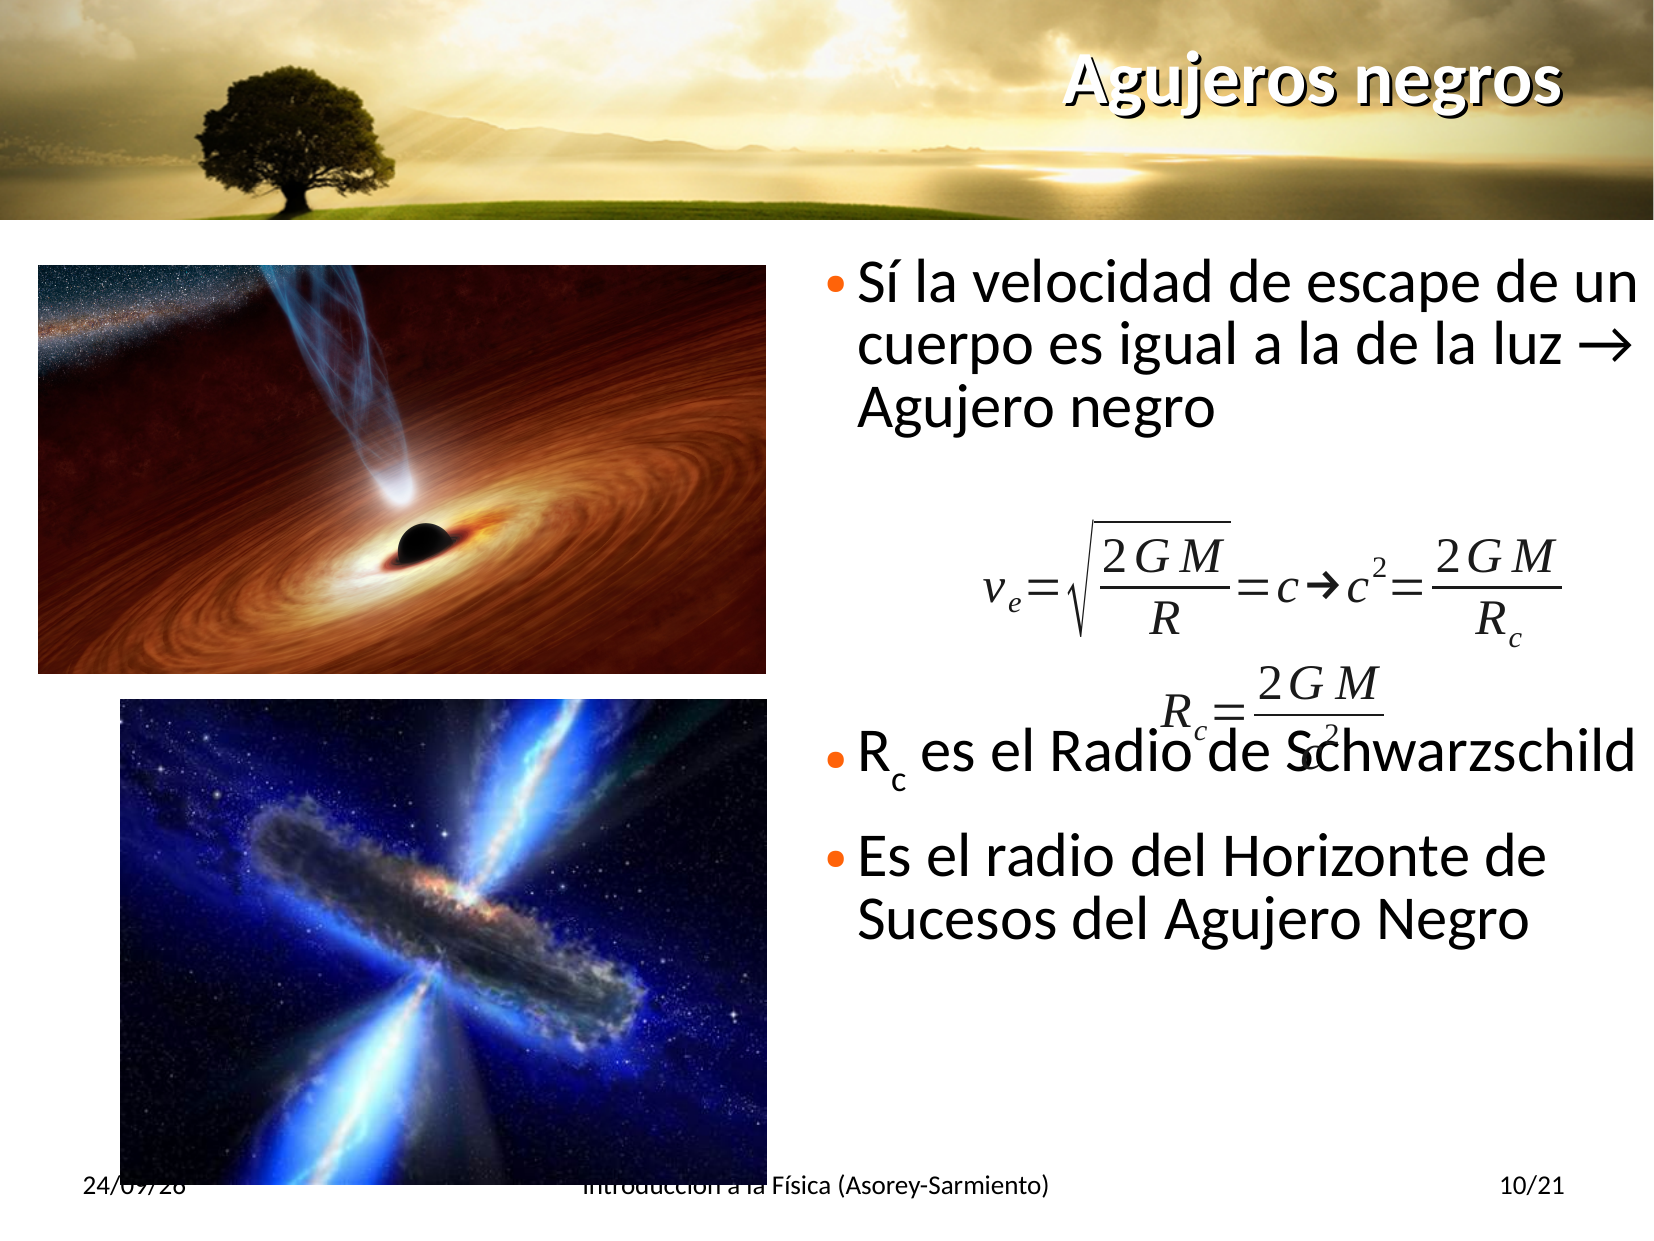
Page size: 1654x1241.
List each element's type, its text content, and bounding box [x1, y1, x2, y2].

title Agujeros negros [75, 19, 1564, 151]
picture [120, 699, 767, 1186]
chart [974, 518, 1572, 781]
list Sí la velocidad de escape de un cuerpo es igual a la de la luz → Agujero negro Rc es el Radio de Schwarzschild Es el radio del Horizonte de Sucesos del Agujero Negro [795, 255, 1654, 1156]
picture [38, 265, 766, 674]
picture [0, 0, 1654, 220]
